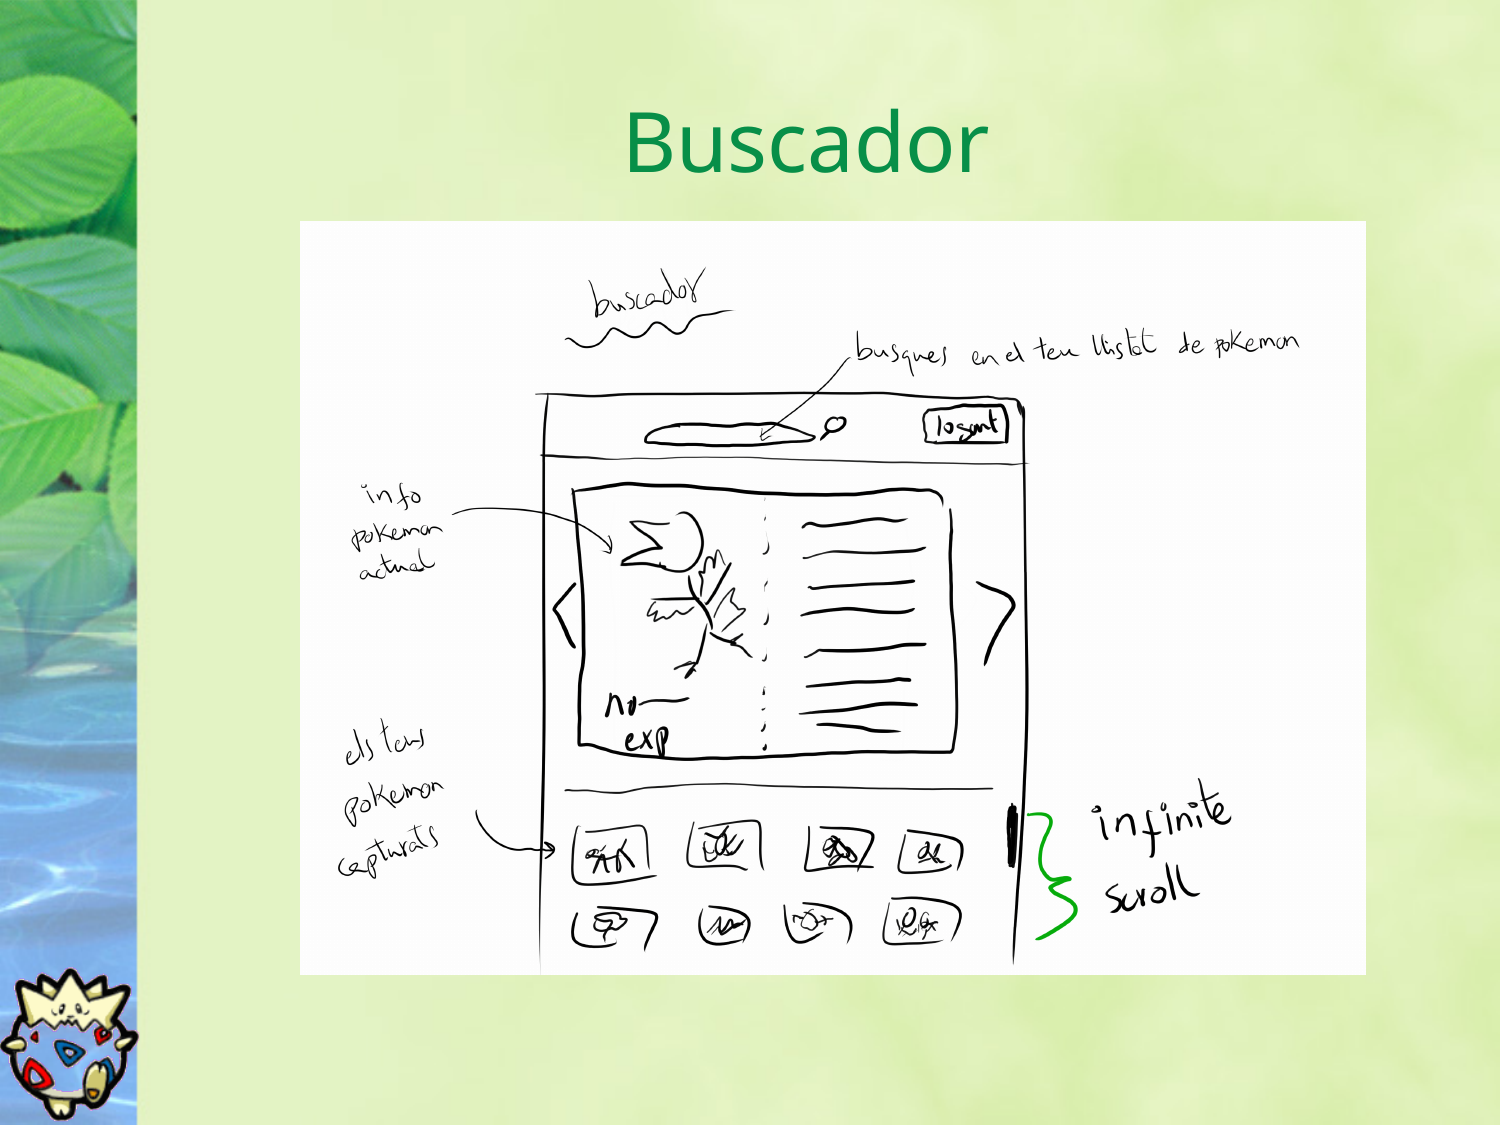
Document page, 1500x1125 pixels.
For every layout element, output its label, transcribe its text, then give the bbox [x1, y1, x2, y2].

picture [0, 0, 1500, 1125]
title Buscador [187, 45, 1425, 233]
